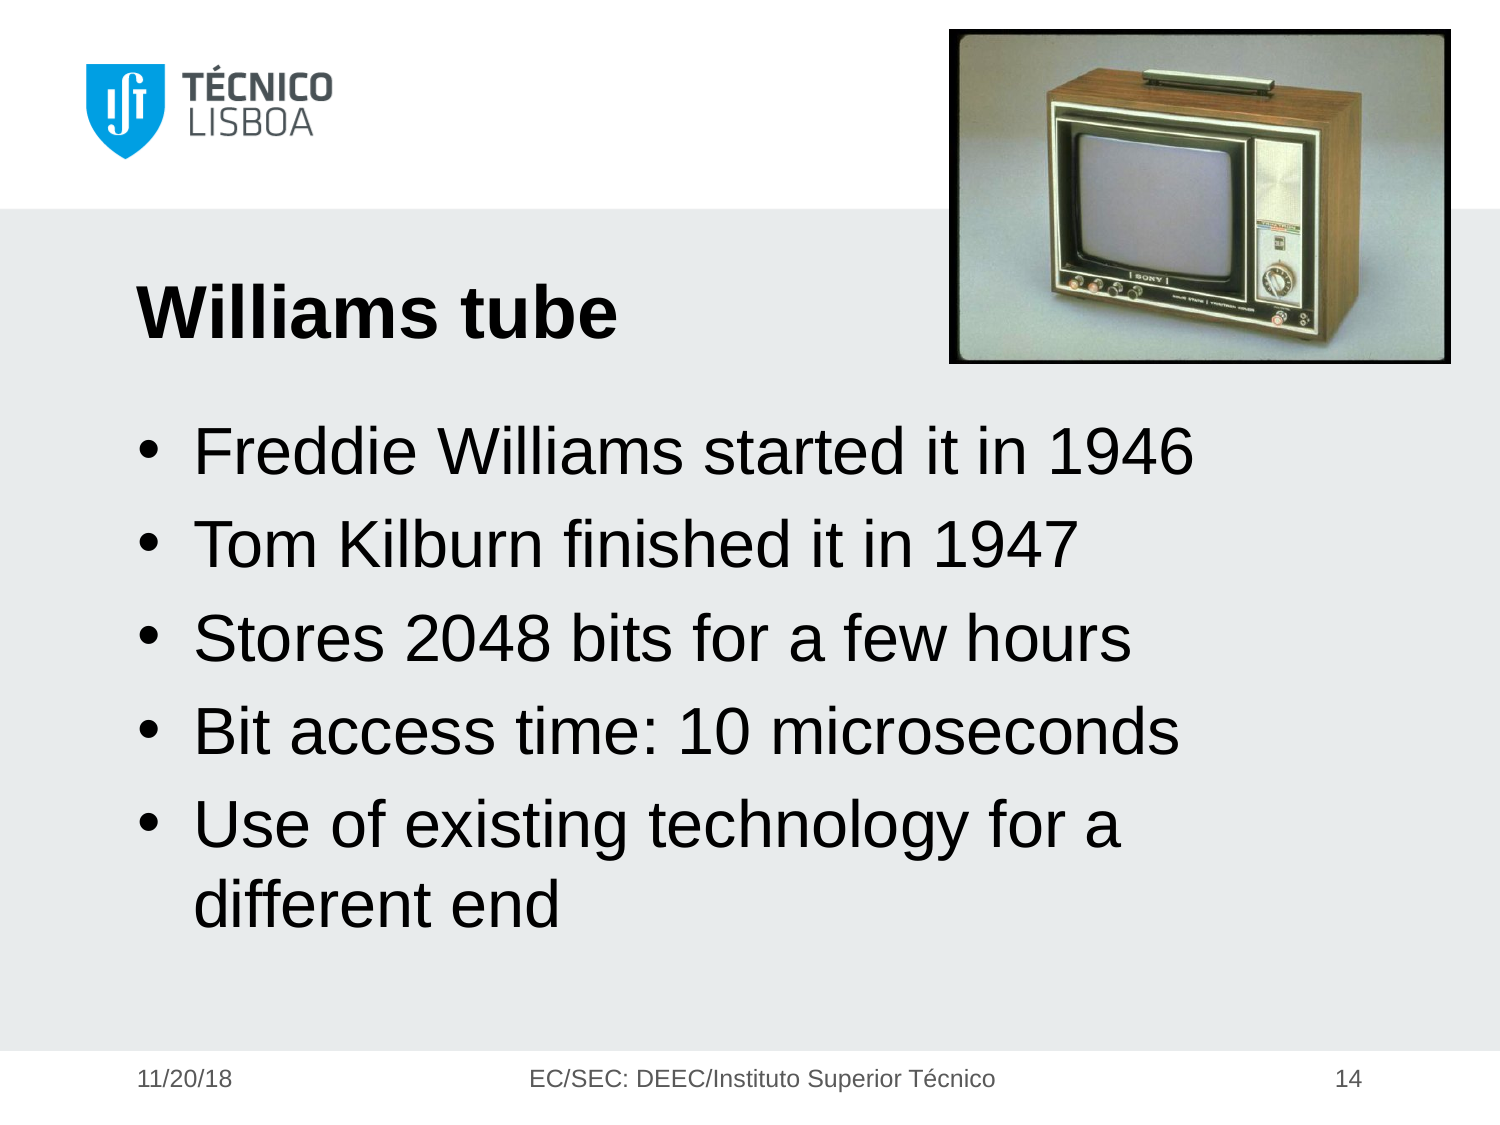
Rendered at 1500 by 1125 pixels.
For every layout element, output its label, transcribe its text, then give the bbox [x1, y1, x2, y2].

list Freddie Williams started it in 1946 Tom Kilburn finished it in 1947 Stores 2048 bits for a few hours Bit access time: 10 microseconds Use of existing technology for a different end [121, 400, 1378, 1005]
slide_number 11/20/18 [121, 1052, 425, 1103]
slide_number <number> [1077, 1052, 1378, 1103]
title Williams tube [121, 237, 1378, 381]
footer EC/SEC: DEEC/Instituto Superior Técnico [512, 1052, 1021, 1103]
picture [0, 0, 1500, 1125]
